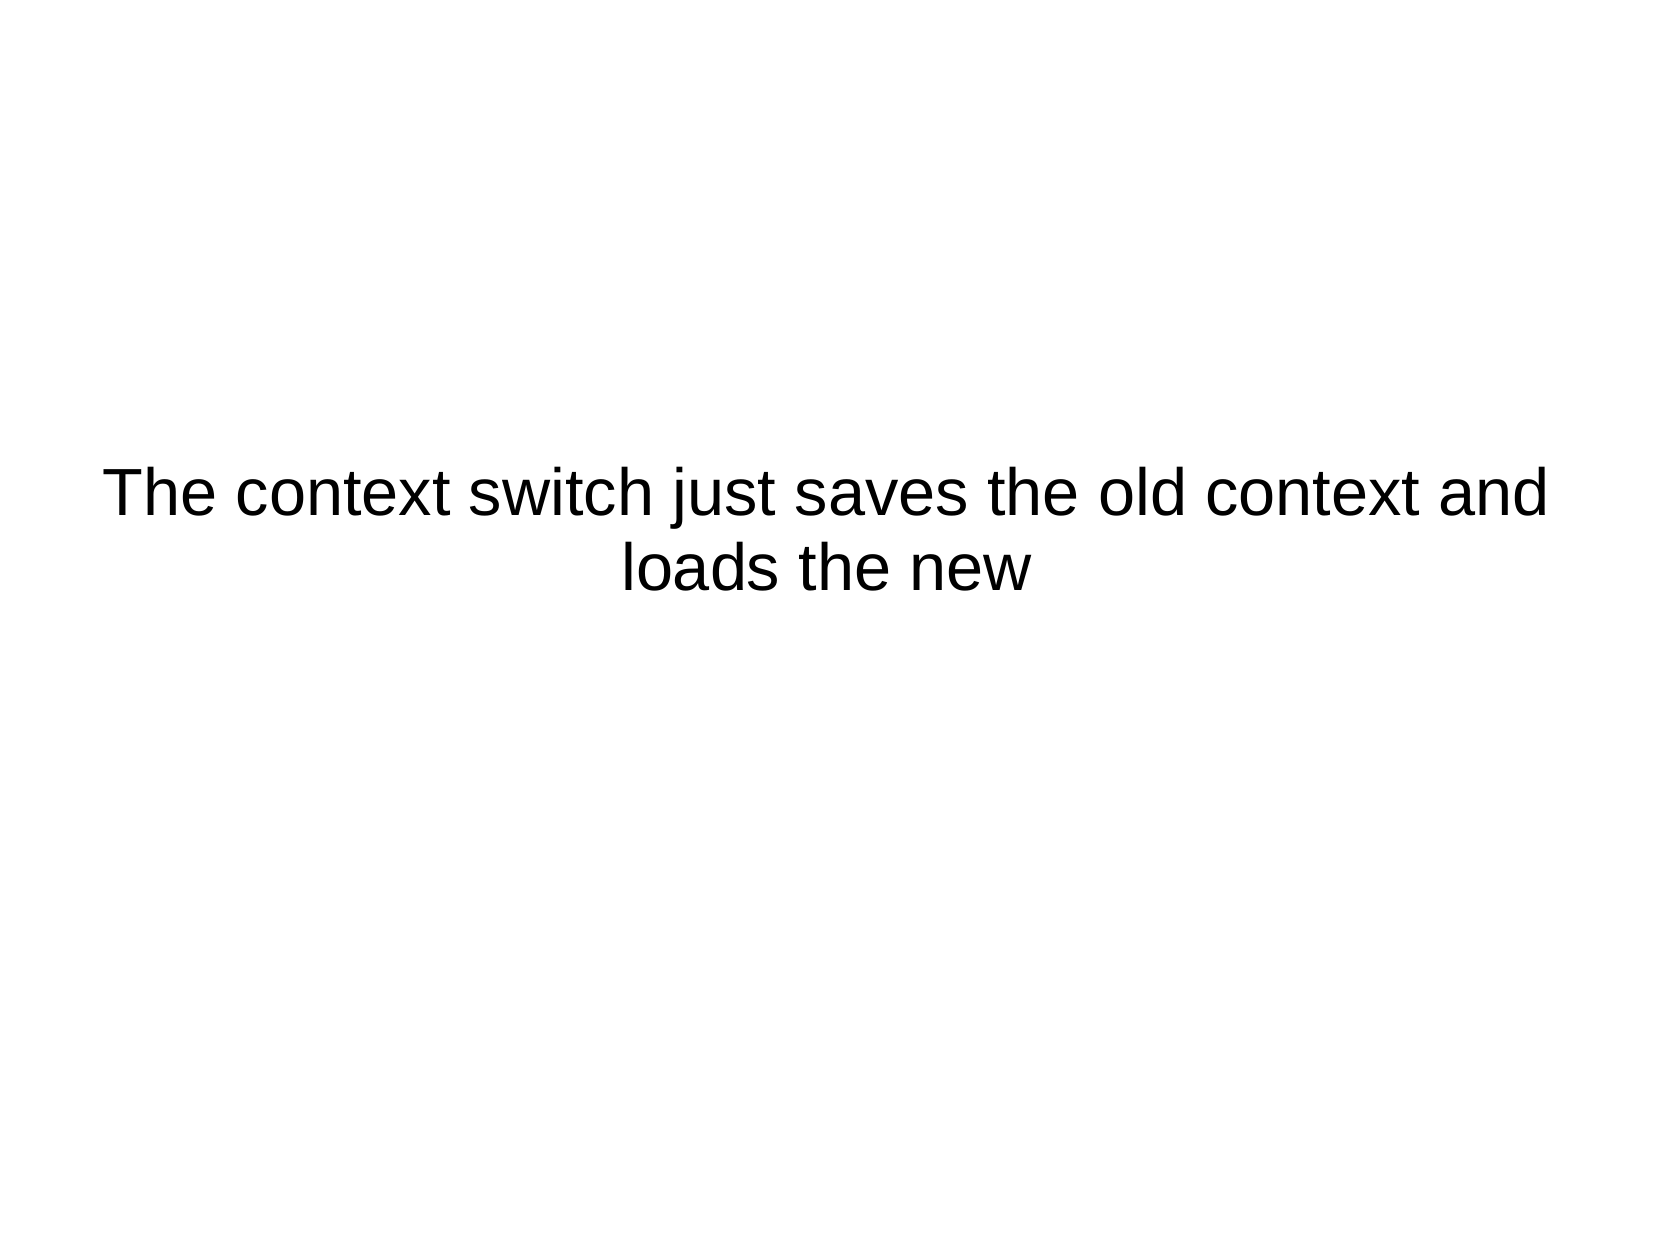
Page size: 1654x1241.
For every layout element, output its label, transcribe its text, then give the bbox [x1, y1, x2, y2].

subtitle The context switch just saves the old context and loads the new [82, 49, 1571, 1010]
